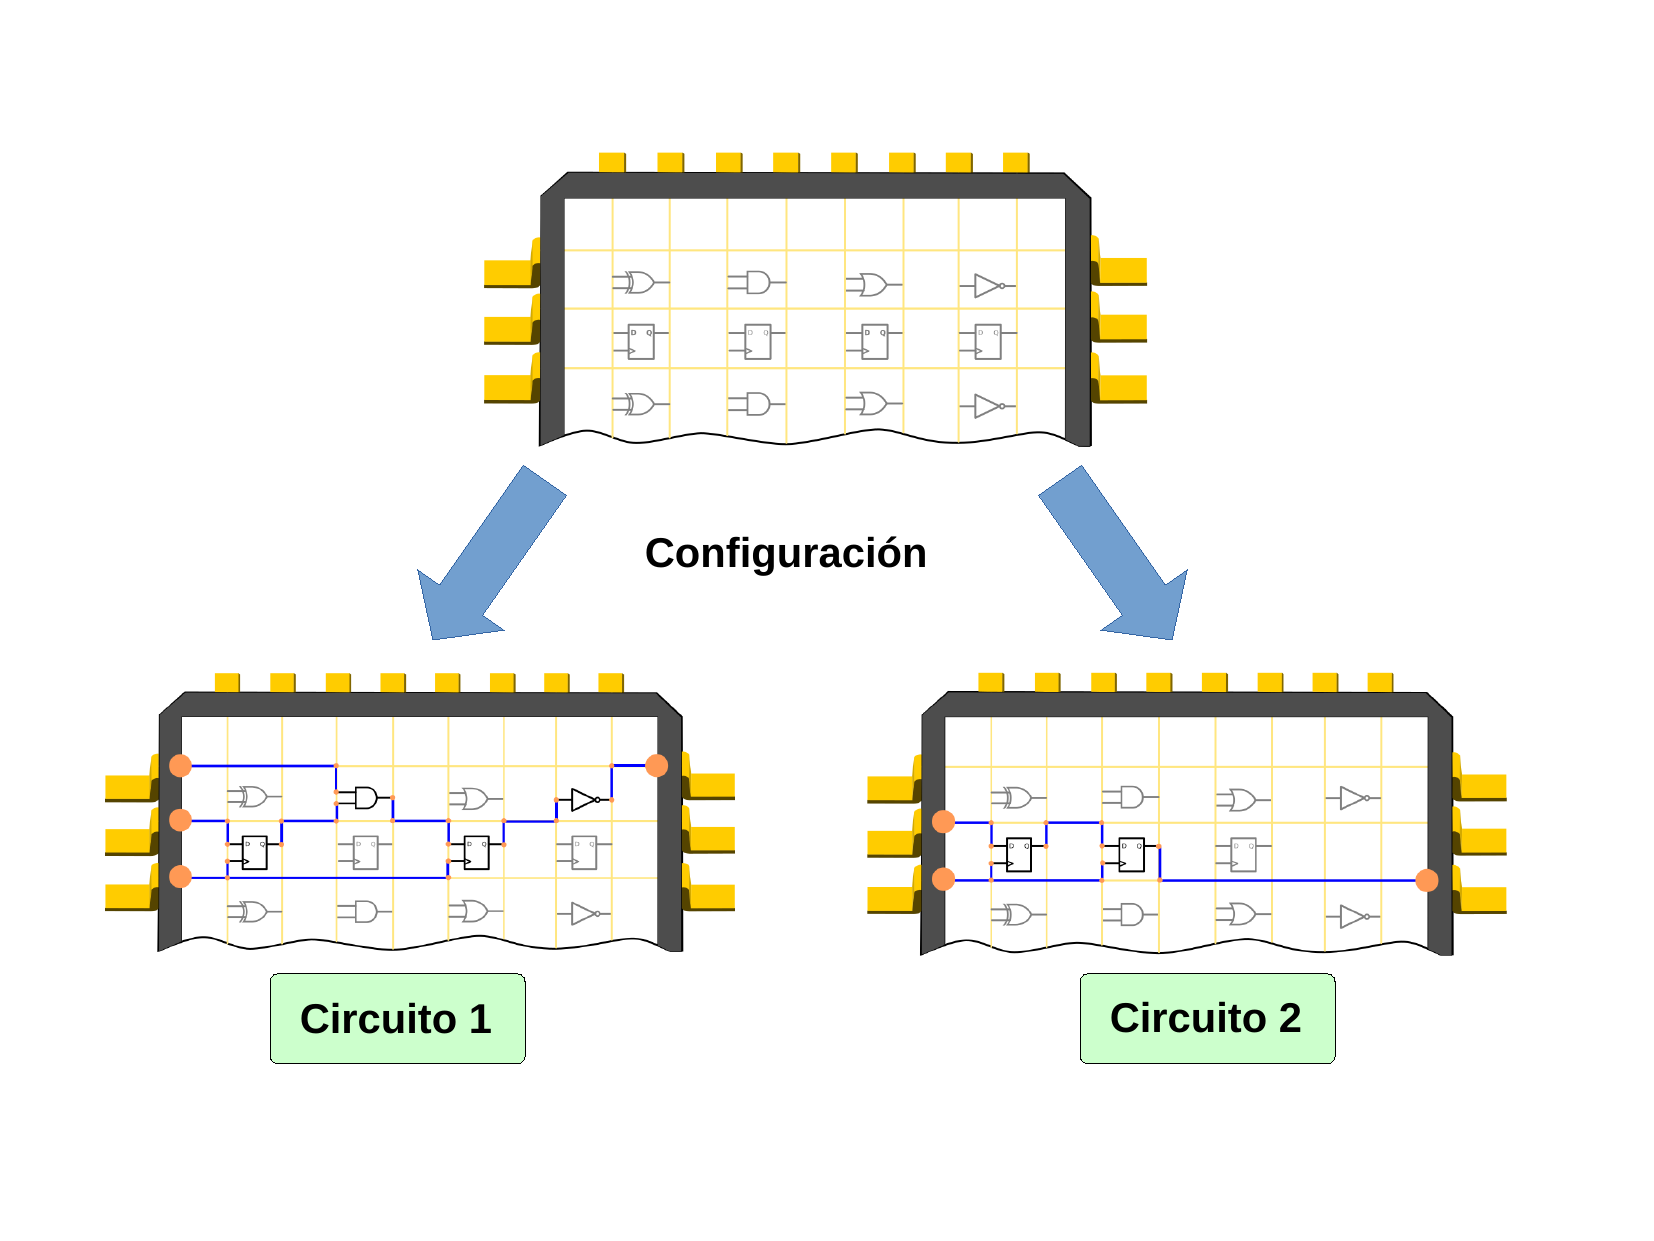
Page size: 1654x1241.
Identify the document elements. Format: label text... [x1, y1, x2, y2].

picture [105, 673, 735, 952]
picture [855, 658, 1520, 970]
text_box [1080, 973, 1336, 1064]
text_box Configuración [630, 522, 976, 601]
text_box Circuito 2 [1095, 987, 1321, 1049]
text_box Circuito 1 [285, 988, 511, 1050]
text_box [270, 973, 526, 1064]
picture [480, 134, 1152, 464]
text_box [417, 465, 567, 640]
text_box [1038, 465, 1188, 640]
